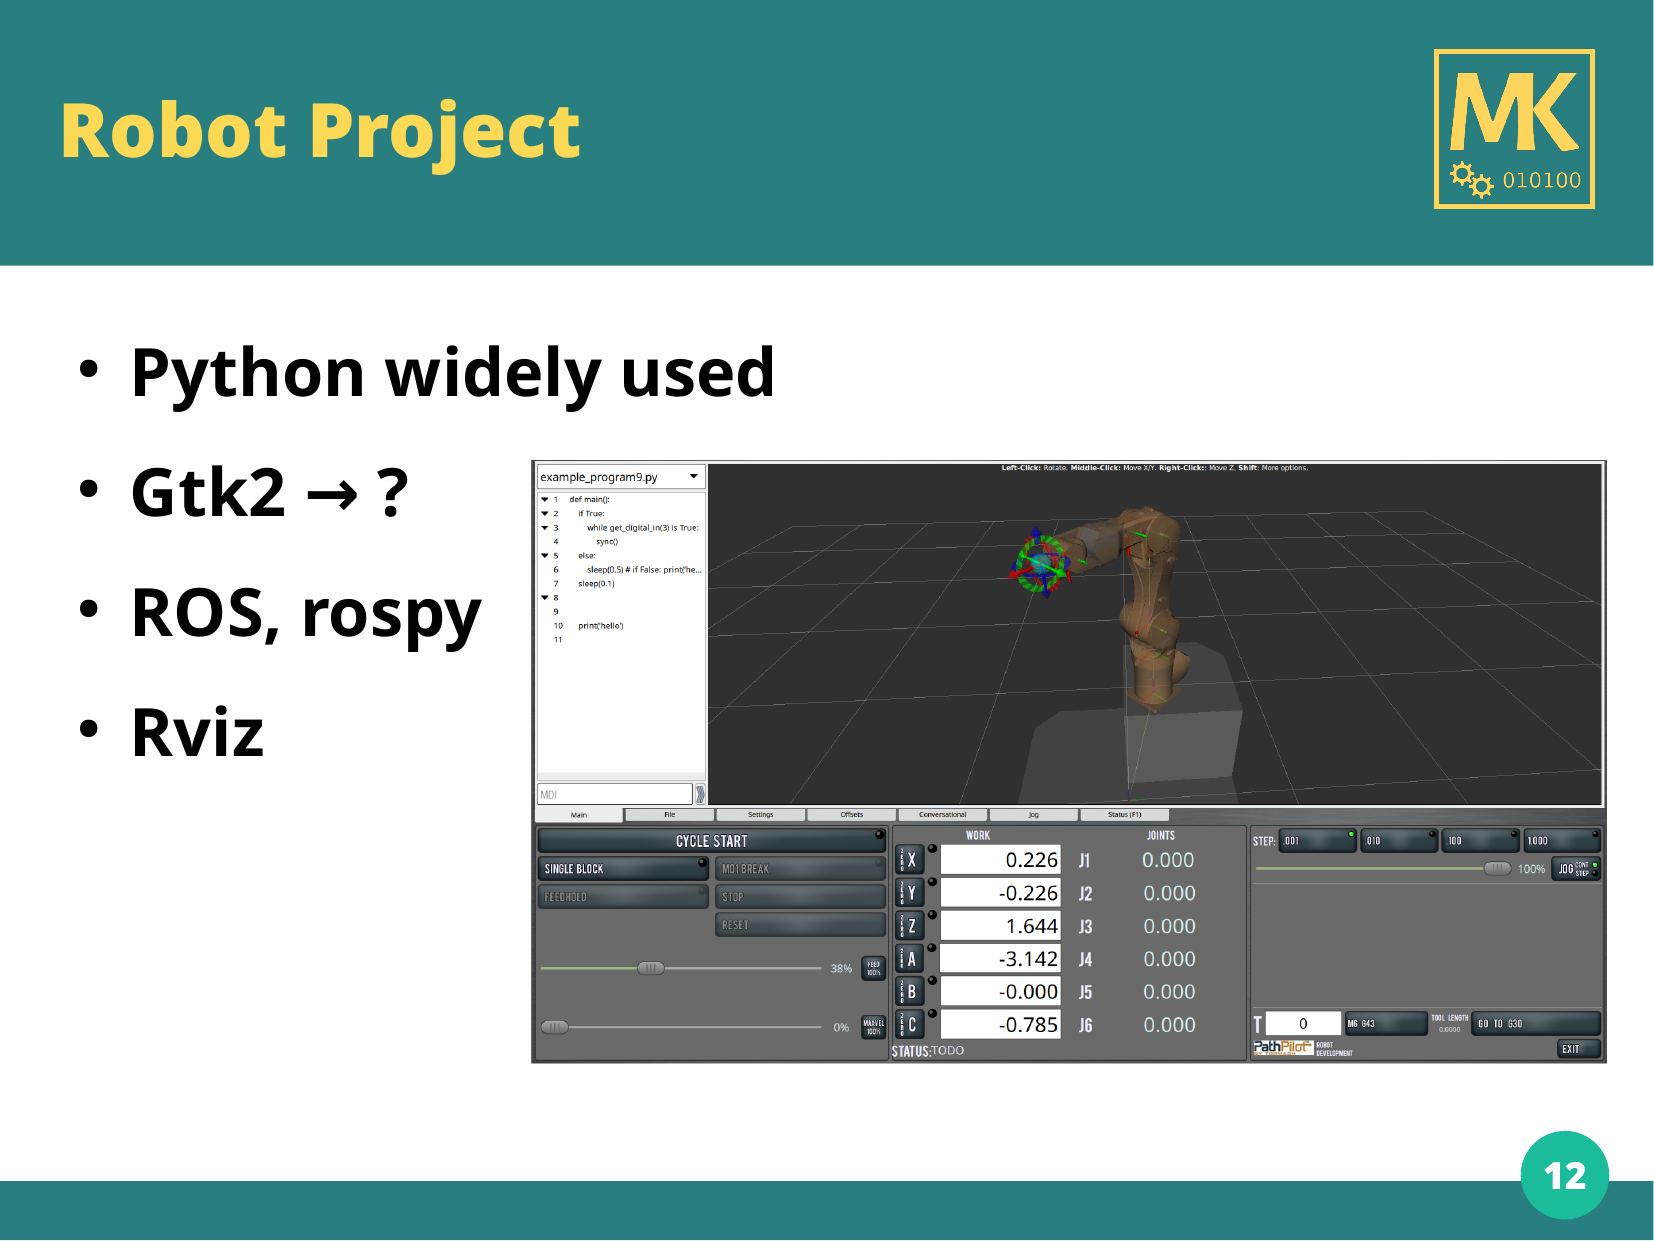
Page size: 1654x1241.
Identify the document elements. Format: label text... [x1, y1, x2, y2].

picture [531, 460, 1607, 1064]
title Robot Project [59, 49, 1595, 207]
list Python widely used Gtk2 → ? ROS, rospy Rviz [59, 324, 1595, 1152]
